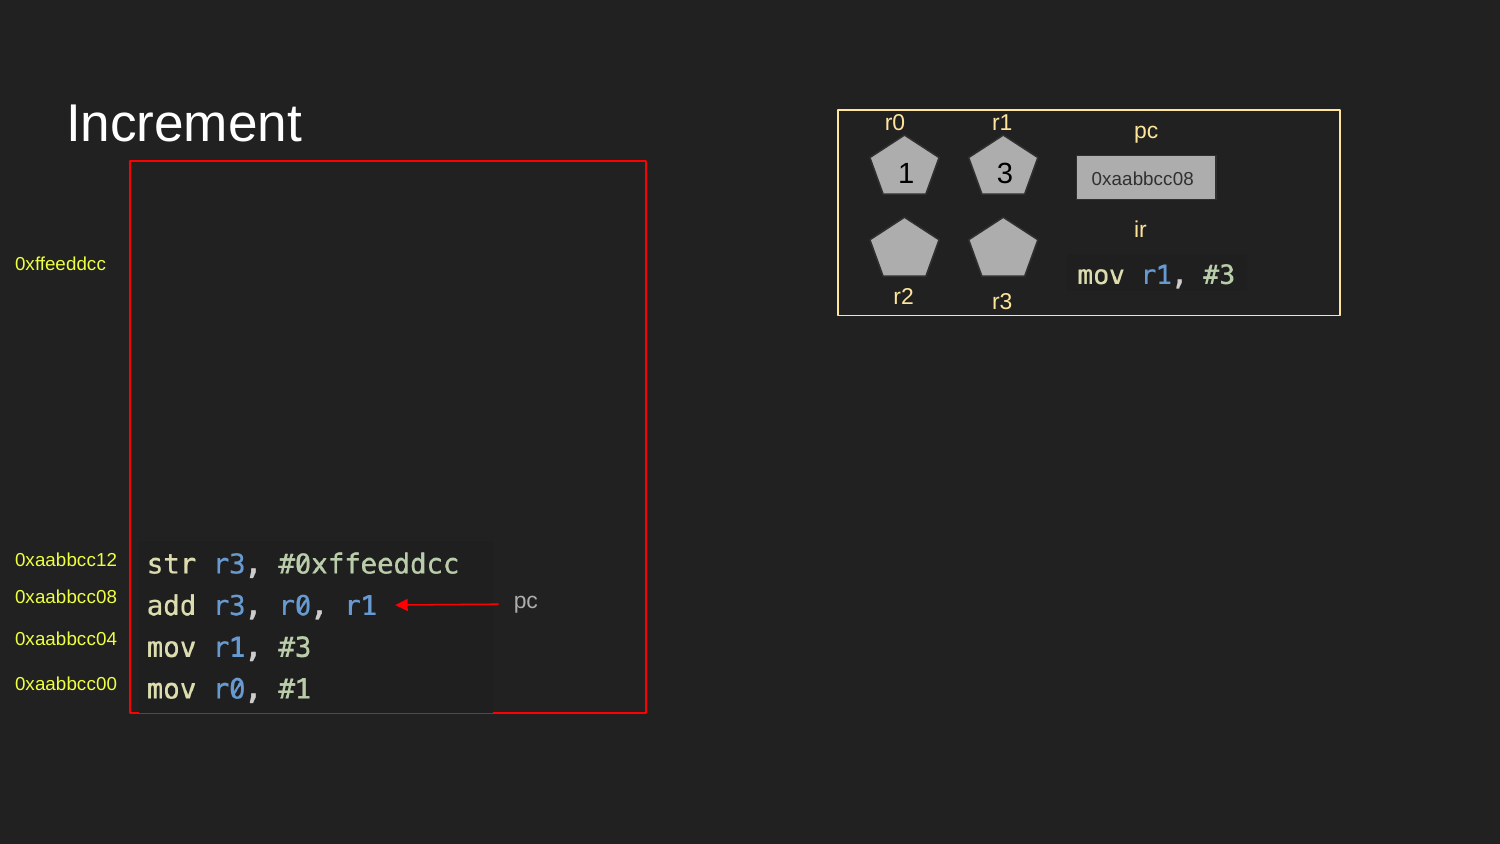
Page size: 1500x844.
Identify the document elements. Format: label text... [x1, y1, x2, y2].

text_box 0xffeeddcc [0, 236, 125, 281]
title Increment [51, 72, 739, 167]
text_box 0xaabbcc08 [1076, 155, 1217, 200]
text_box [968, 217, 1038, 271]
text_box pc [1119, 101, 1180, 155]
text_box 0xaabbcc08 [0, 570, 139, 612]
text_box r1 [977, 92, 1030, 148]
text_box ir [1119, 199, 1180, 254]
text_box r3 [977, 271, 1030, 326]
text_box 1 [869, 147, 940, 195]
title Increment [131, 162, 645, 167]
text_box [869, 217, 940, 266]
text_box pc [498, 570, 731, 625]
picture [1067, 254, 1248, 291]
text_box r0 [869, 92, 923, 148]
text_box r2 [878, 266, 931, 322]
text_box 3 [968, 148, 1038, 195]
text_box 0xaabbcc04 [0, 612, 139, 657]
text_box 0xaabbcc12 [0, 532, 140, 570]
picture [139, 541, 493, 713]
text_box 0xaabbcc00 [0, 657, 139, 702]
